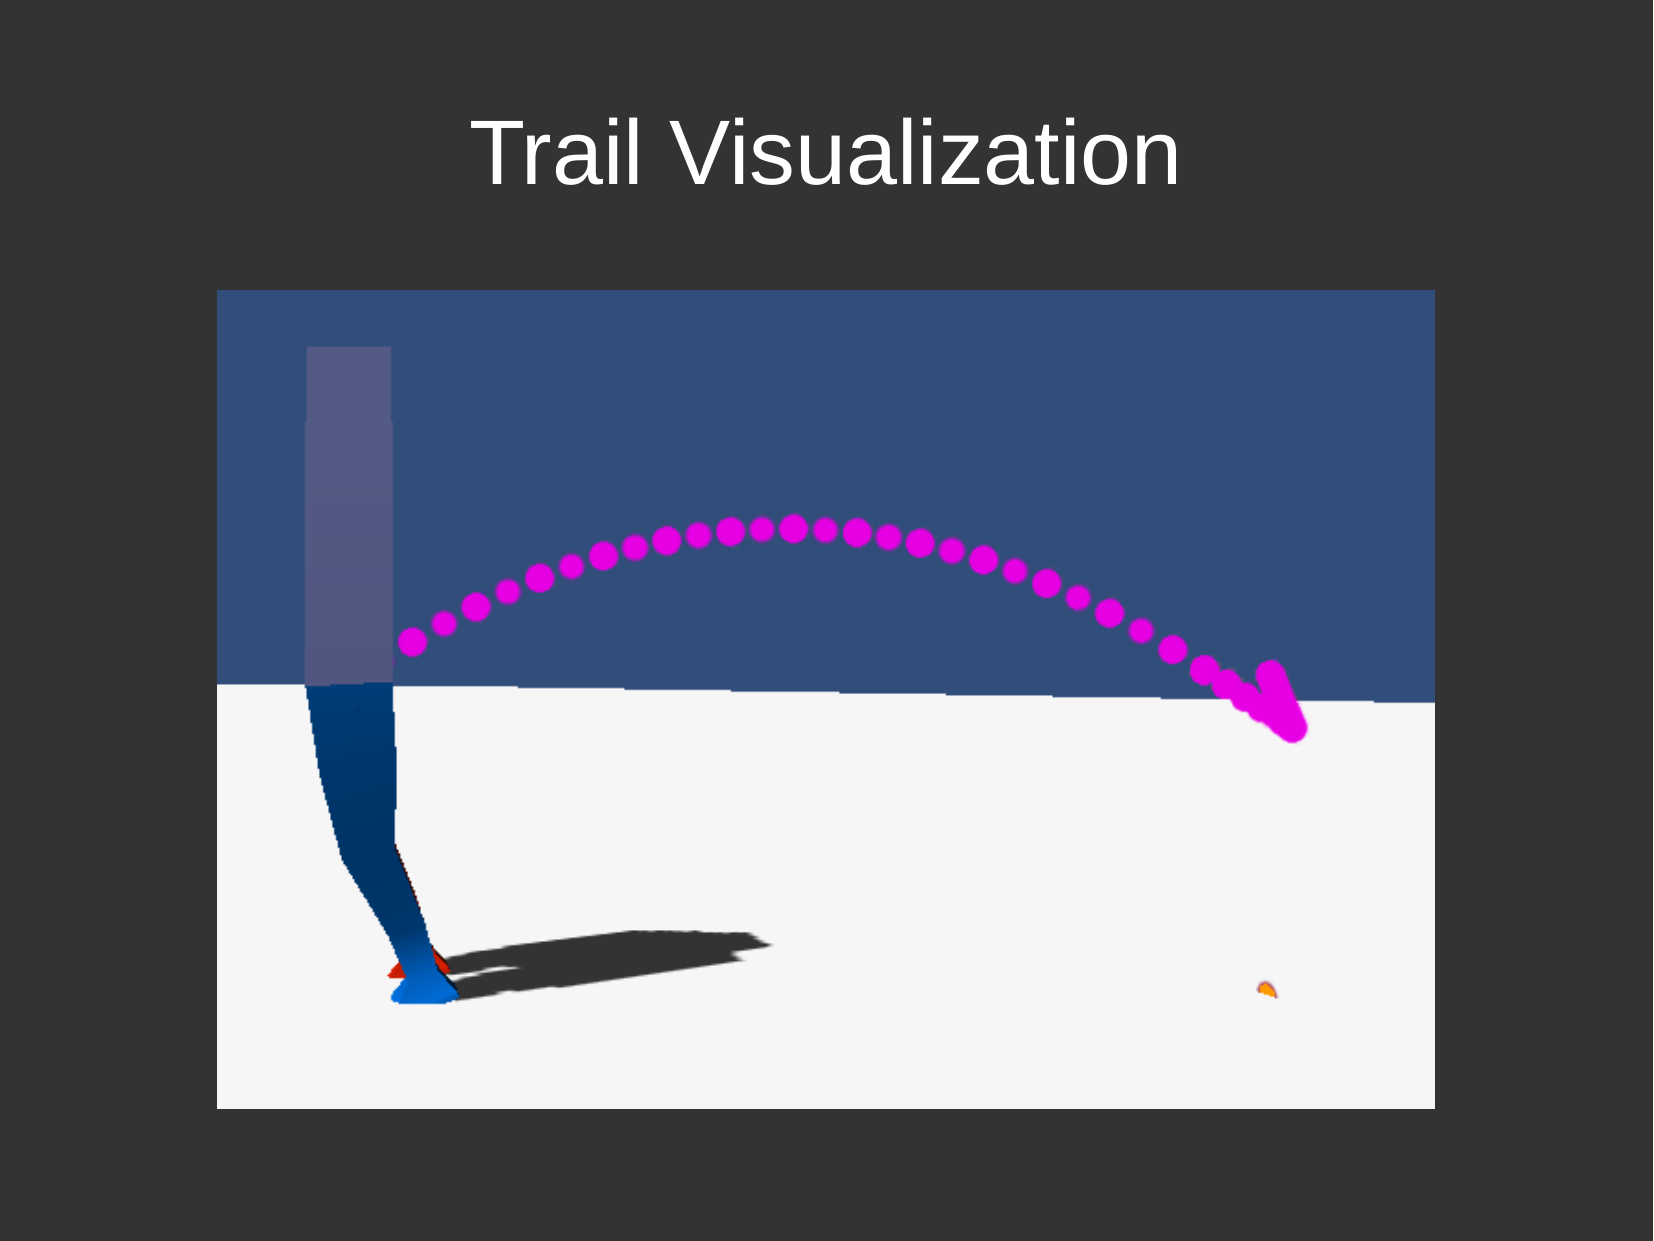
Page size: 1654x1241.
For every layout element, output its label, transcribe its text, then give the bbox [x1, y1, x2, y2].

picture [217, 290, 1435, 1109]
title Trail Visualization [82, 49, 1571, 257]
